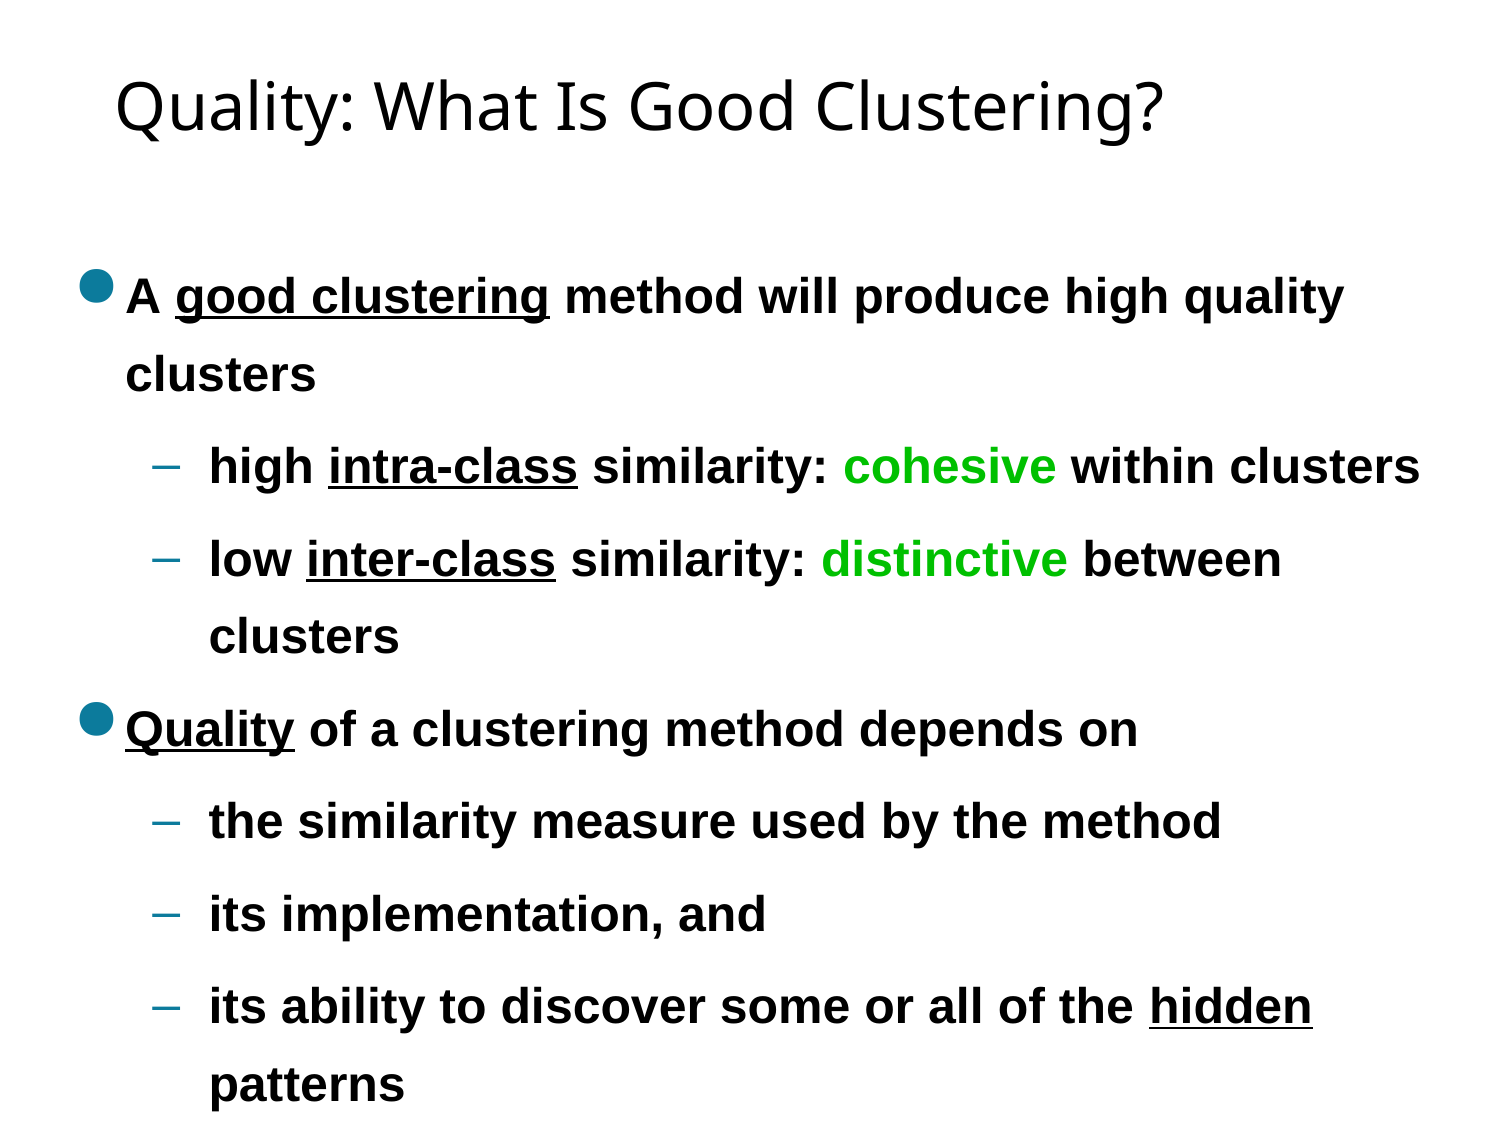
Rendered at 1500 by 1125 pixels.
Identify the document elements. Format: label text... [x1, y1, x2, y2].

text_box Quality: What Is Good Clustering? [99, 62, 1297, 151]
text_box A good clustering method will produce high quality clusters high intra-class similarity: cohesive within clusters low inter-class similarity: distinctive between clusters Quality of a clustering method depends on the similarity measure used by the method its implementation, and its ability to discover some or all of the hidden patterns [62, 237, 1438, 1038]
